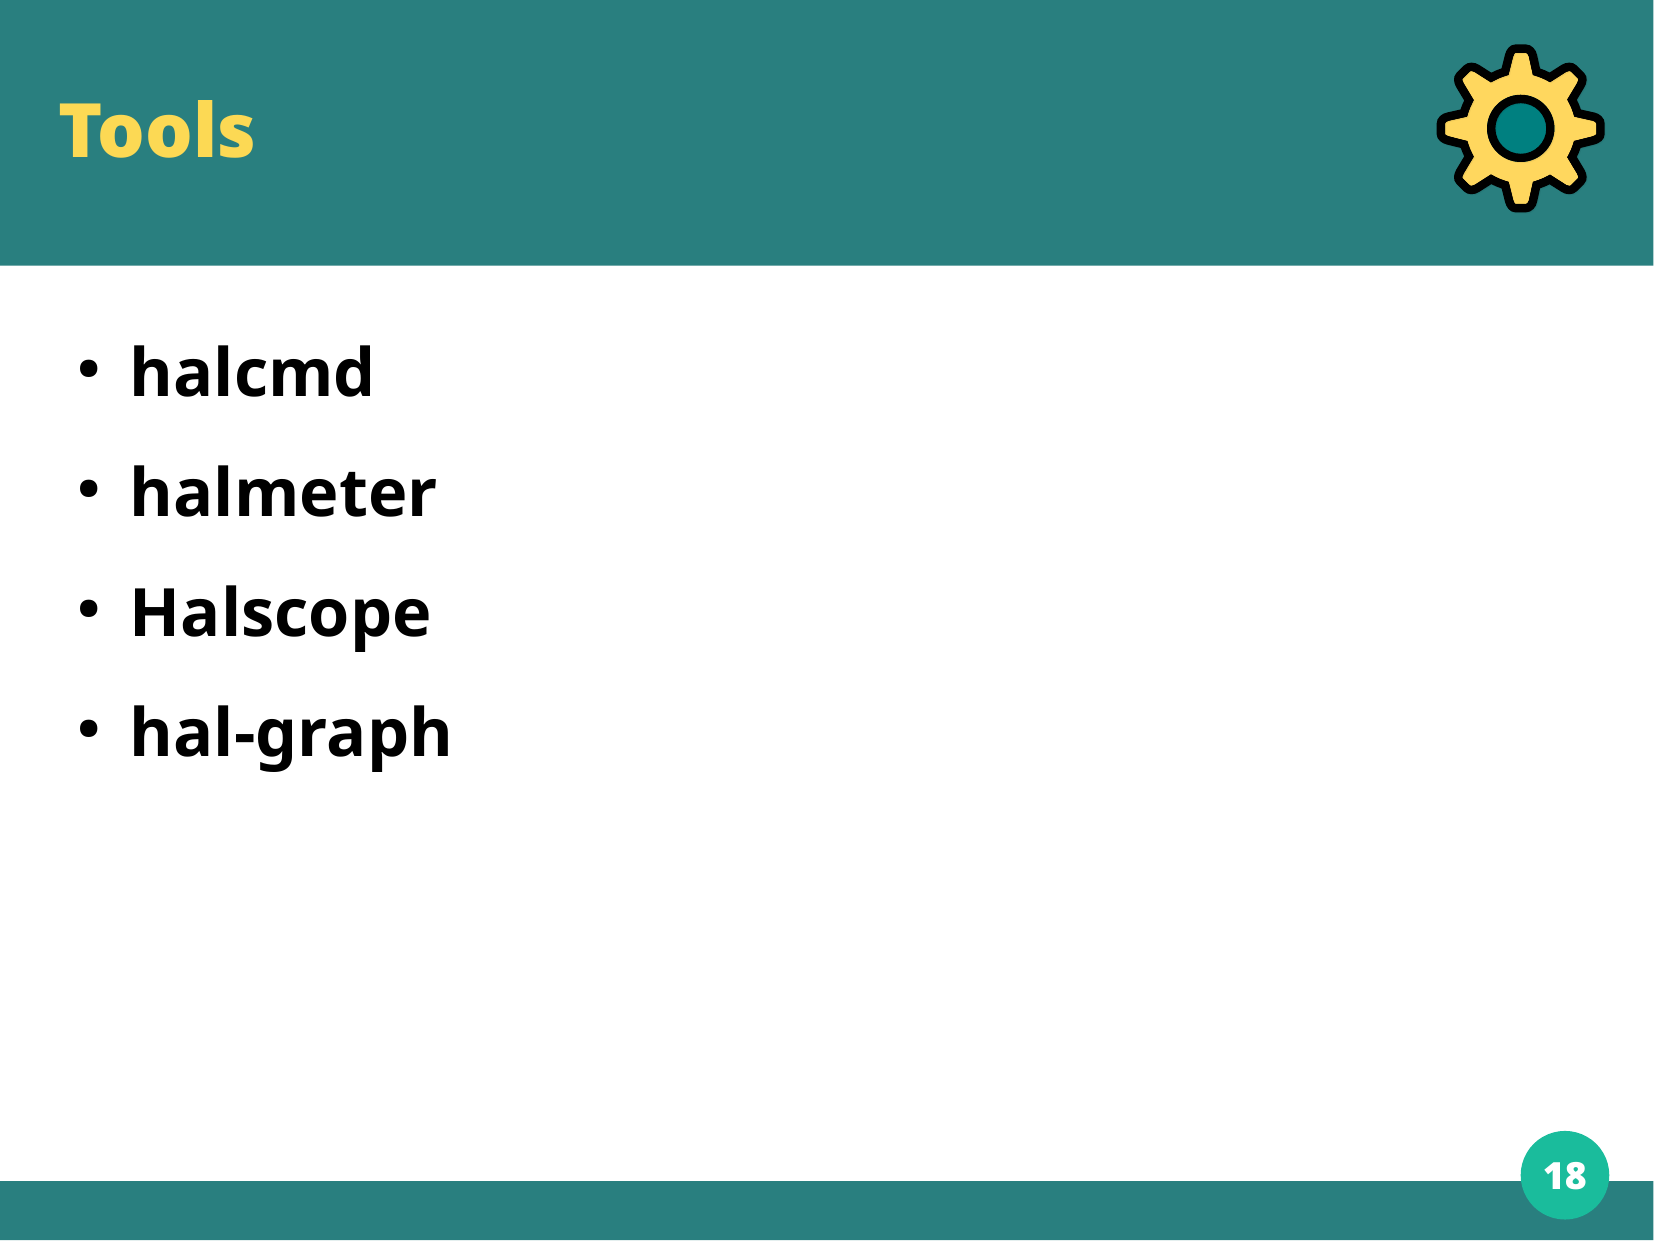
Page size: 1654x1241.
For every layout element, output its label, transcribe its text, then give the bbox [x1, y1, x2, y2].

title Tools [59, 49, 1595, 207]
list halcmd halmeter Halscope hal-graph [59, 324, 1595, 1152]
